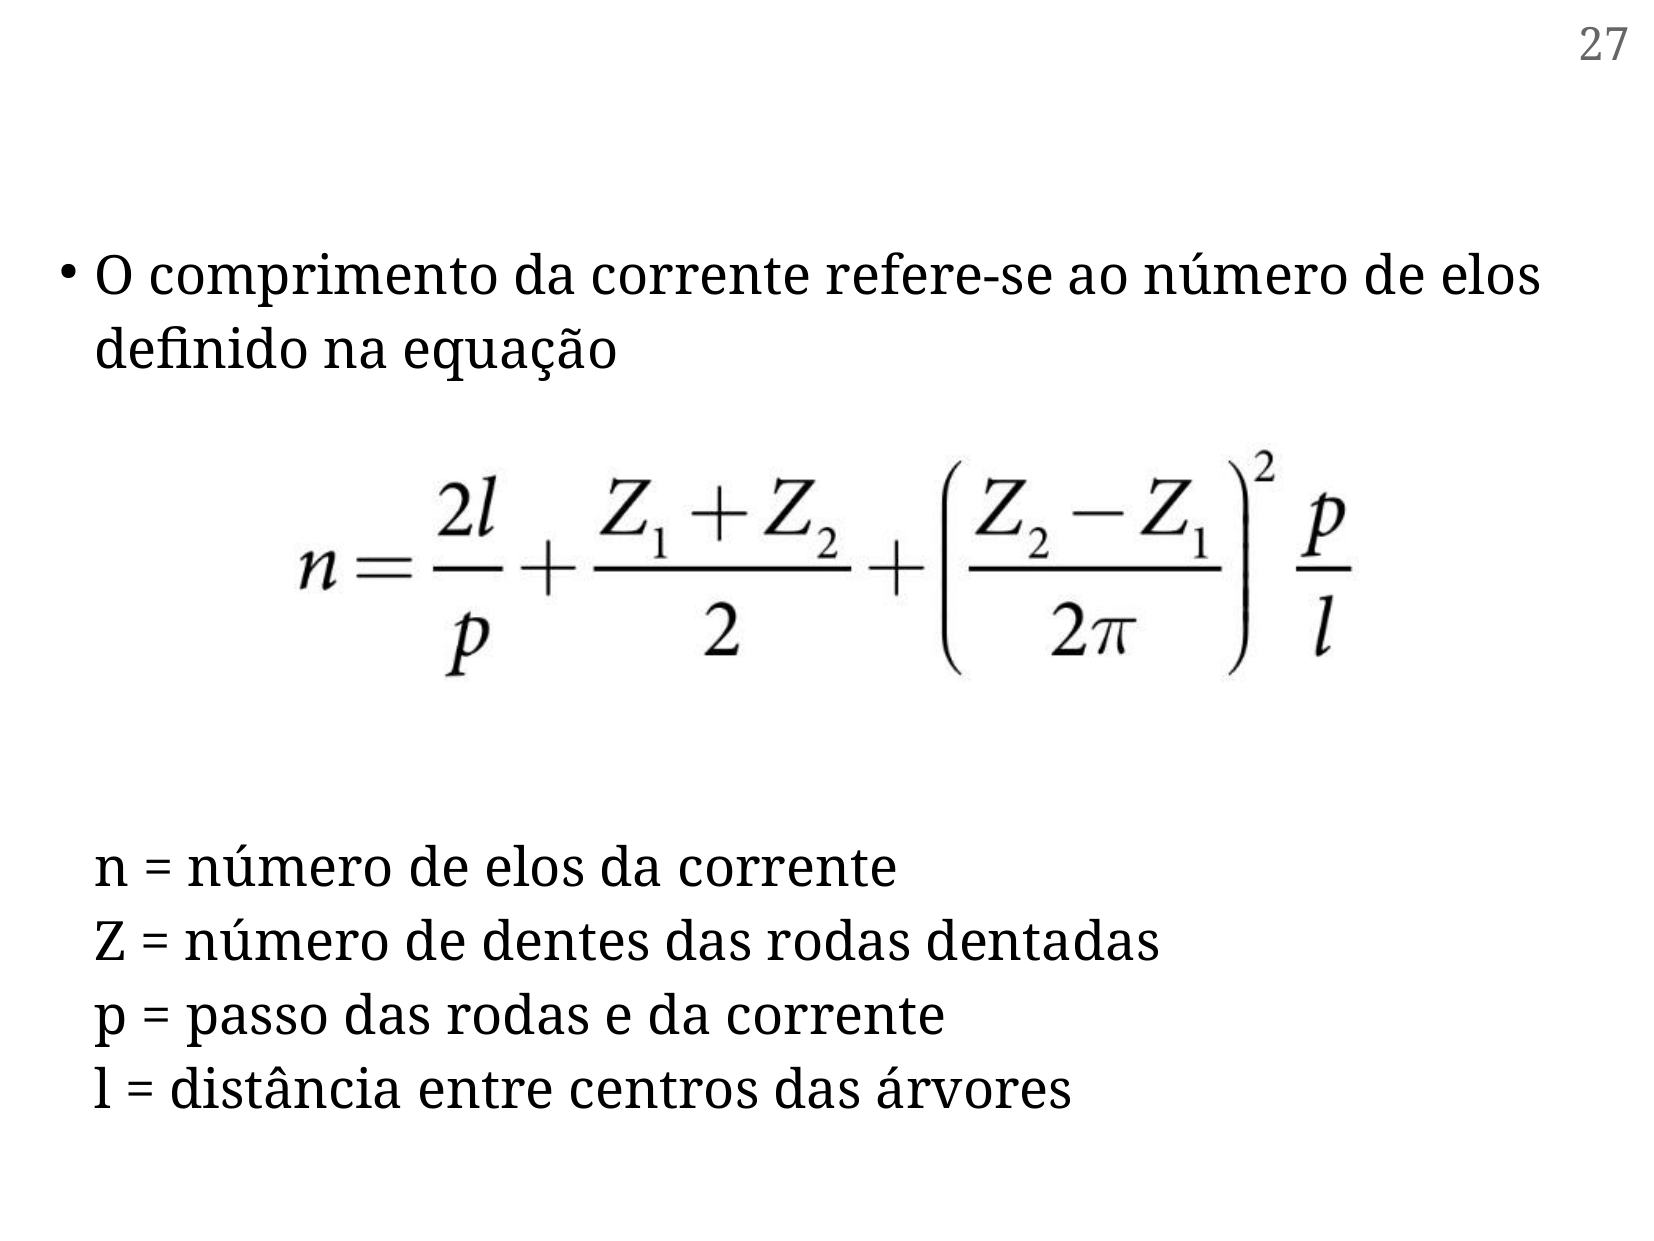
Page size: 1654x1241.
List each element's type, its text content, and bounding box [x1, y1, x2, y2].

list O comprimento da corrente refere-se ao número de elos definido na equação n = número de elos da corrente Z = número de dentes das rodas dentadas p = passo das rodas e da corrente l = distância entre centros das árvores [59, 236, 1595, 1211]
picture [294, 442, 1359, 684]
